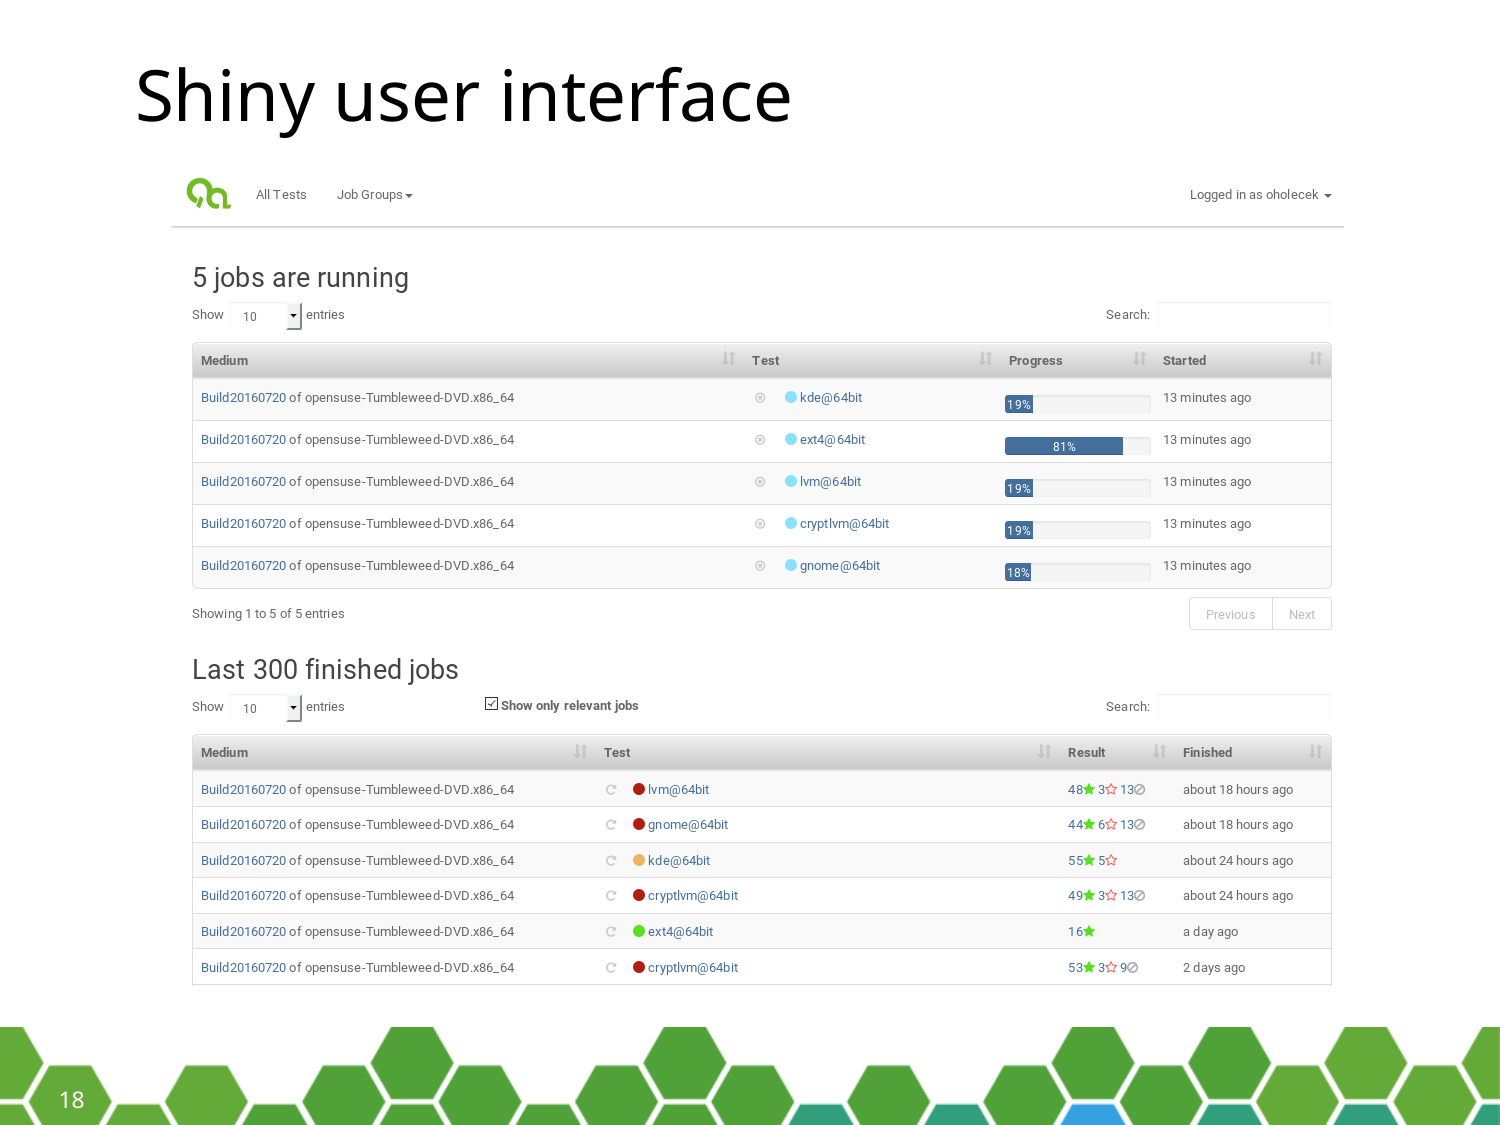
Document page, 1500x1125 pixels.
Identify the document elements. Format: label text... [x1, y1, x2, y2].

picture [0, 1027, 1500, 1125]
picture [171, 175, 1345, 986]
title Shiny user interface [135, 12, 1372, 175]
